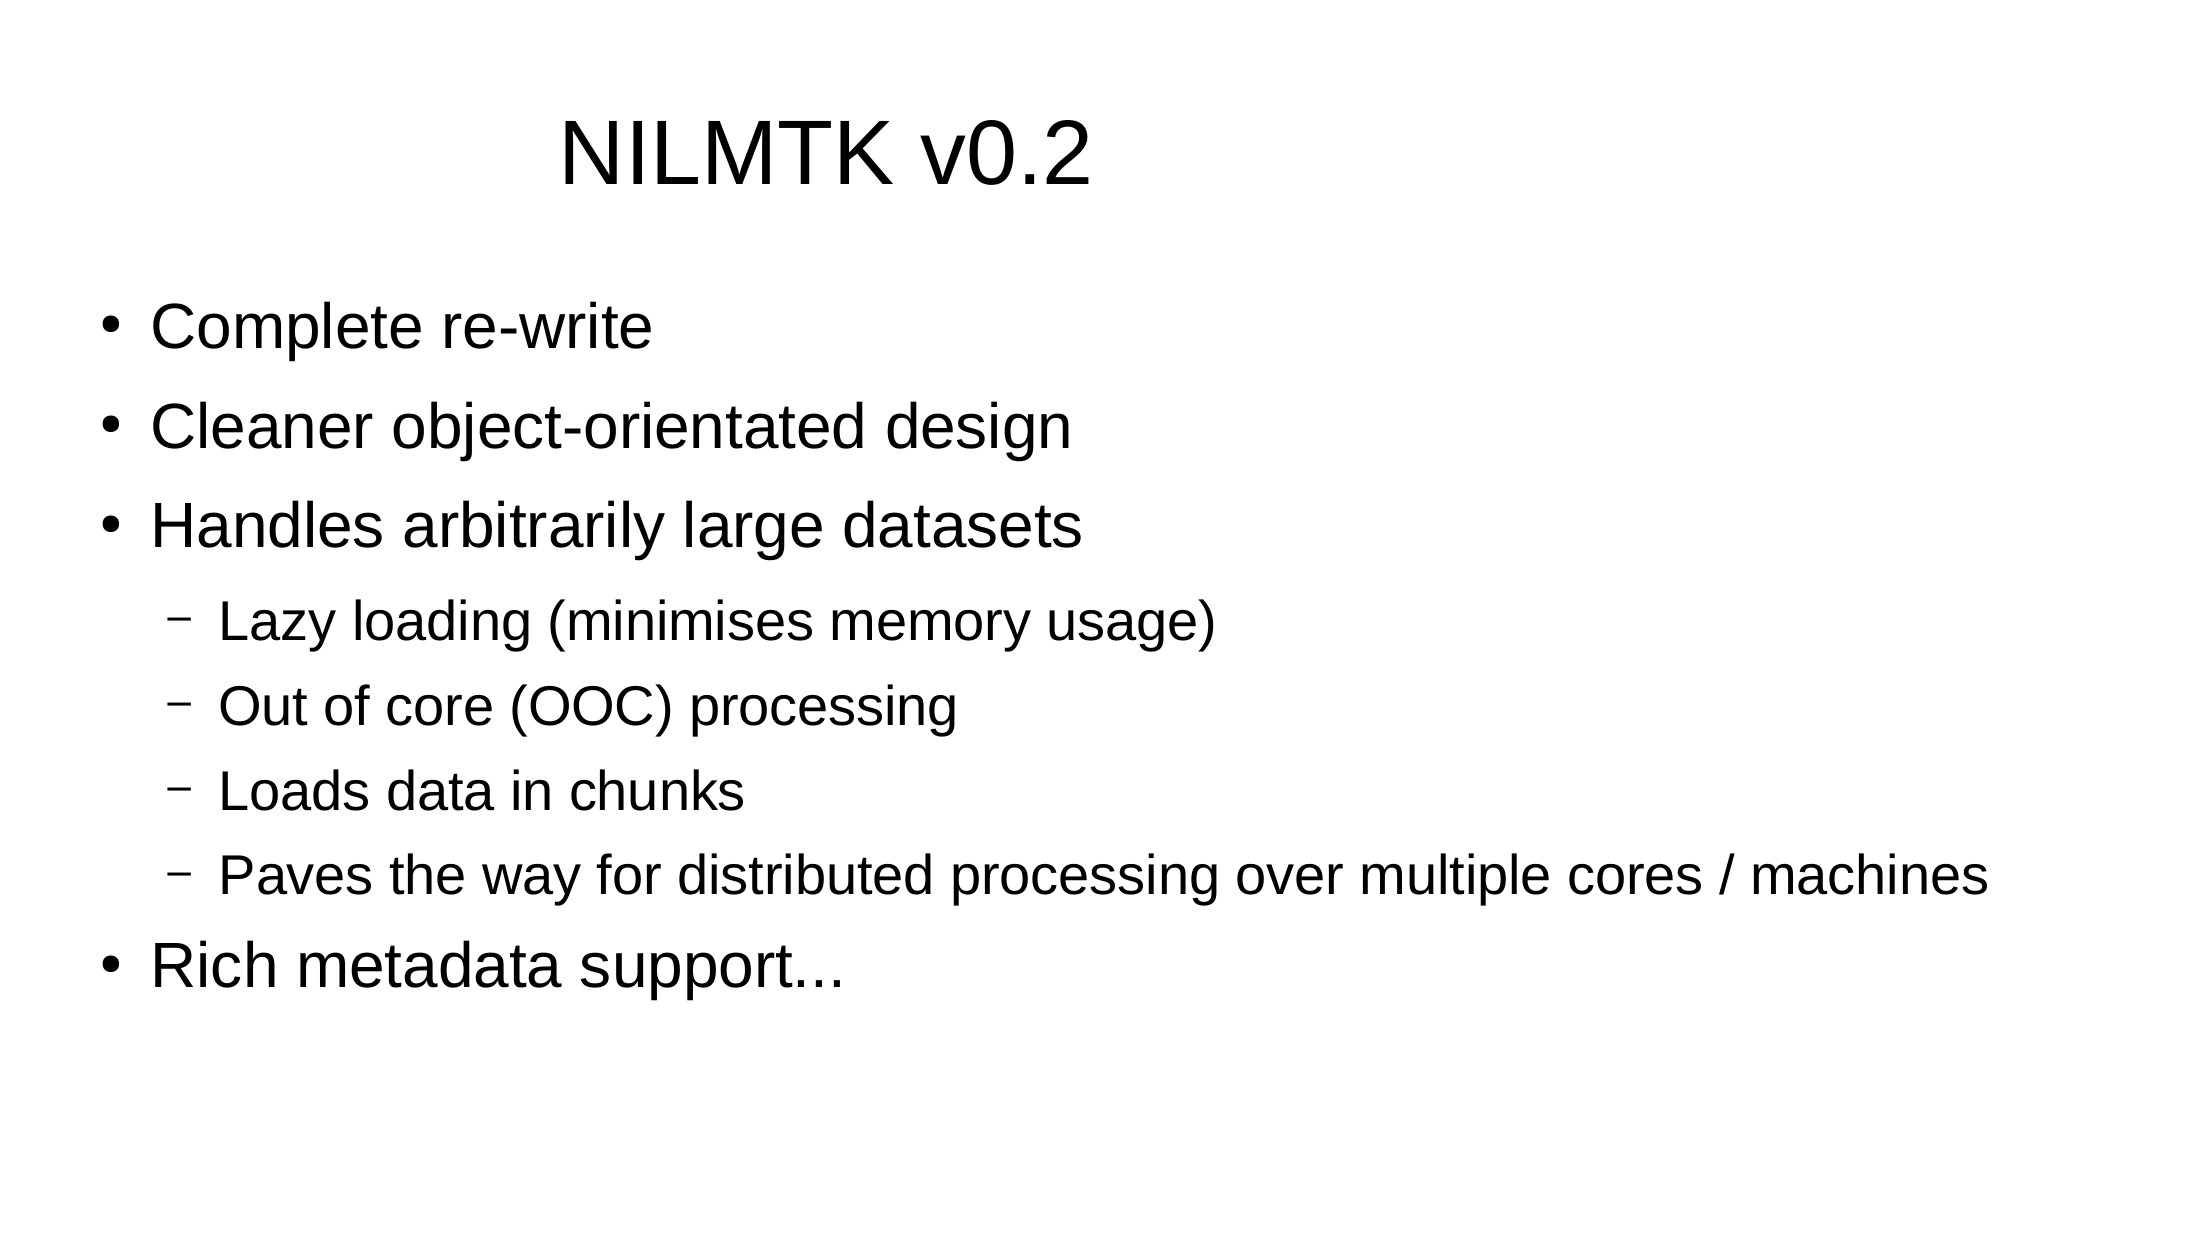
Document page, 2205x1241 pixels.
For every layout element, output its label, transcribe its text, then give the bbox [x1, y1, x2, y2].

title NILMTK v0.2 [82, 49, 1571, 257]
list Complete re-write Cleaner object-orientated design Handles arbitrarily large datasets Lazy loading (minimises memory usage) Out of core (OOC) processing Loads data in chunks Paves the way for distributed processing over multiple cores / machines Rich metadata support... [82, 290, 2150, 1010]
